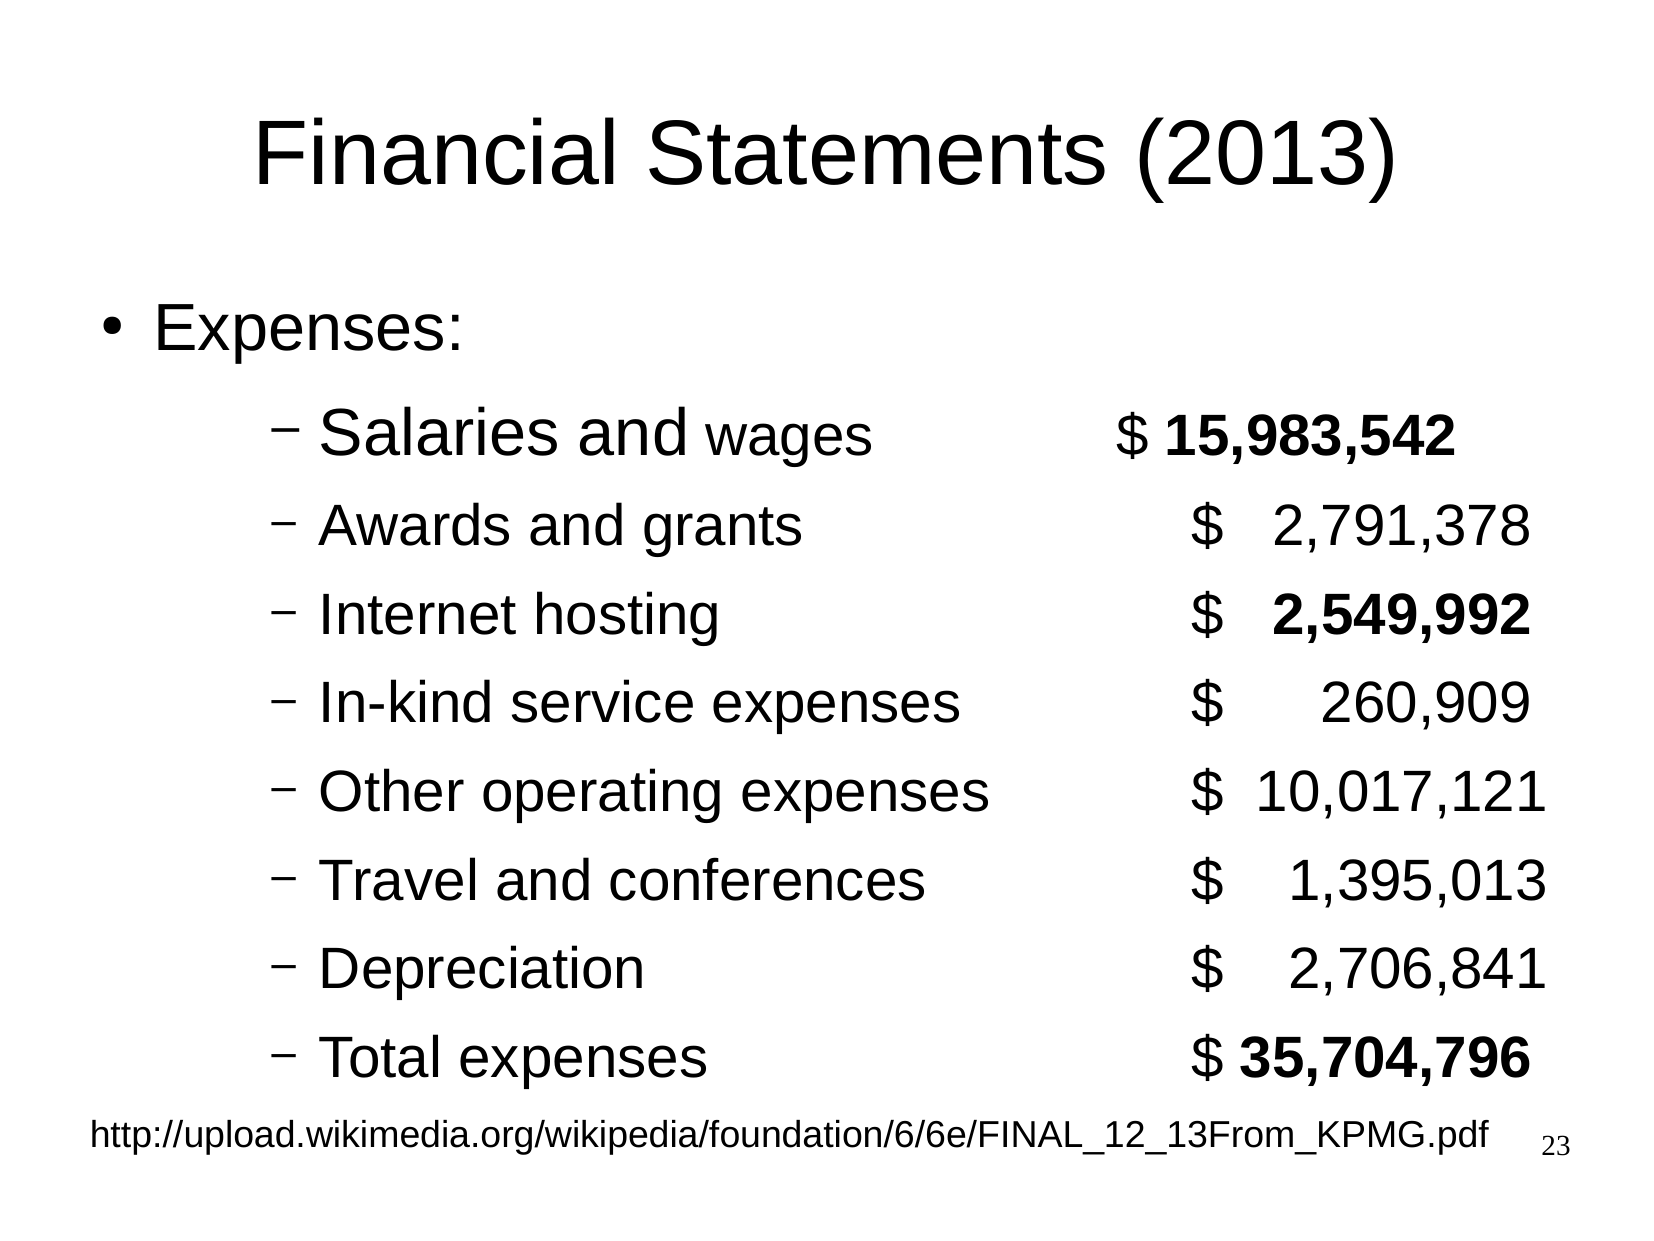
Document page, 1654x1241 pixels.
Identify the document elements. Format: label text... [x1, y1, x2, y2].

title Financial Statements (2013) [82, 49, 1571, 257]
text_box http://upload.wikimedia.org/wikipedia/foundation/6/6e/FINAL_12_13From_KPMG.pdf [75, 1105, 1505, 1163]
list Expenses: Salaries and wages $ 15,983,542 Awards and grants $ 2,791,378 Internet hosting $ 2,549,992 In-kind service expenses $ 260,909 Other operating expenses $ 10,017,121 Travel and conferences $ 1,395,013 Depreciation $ 2,706,841 Total expenses $ 35,704,796 [82, 290, 1571, 1090]
